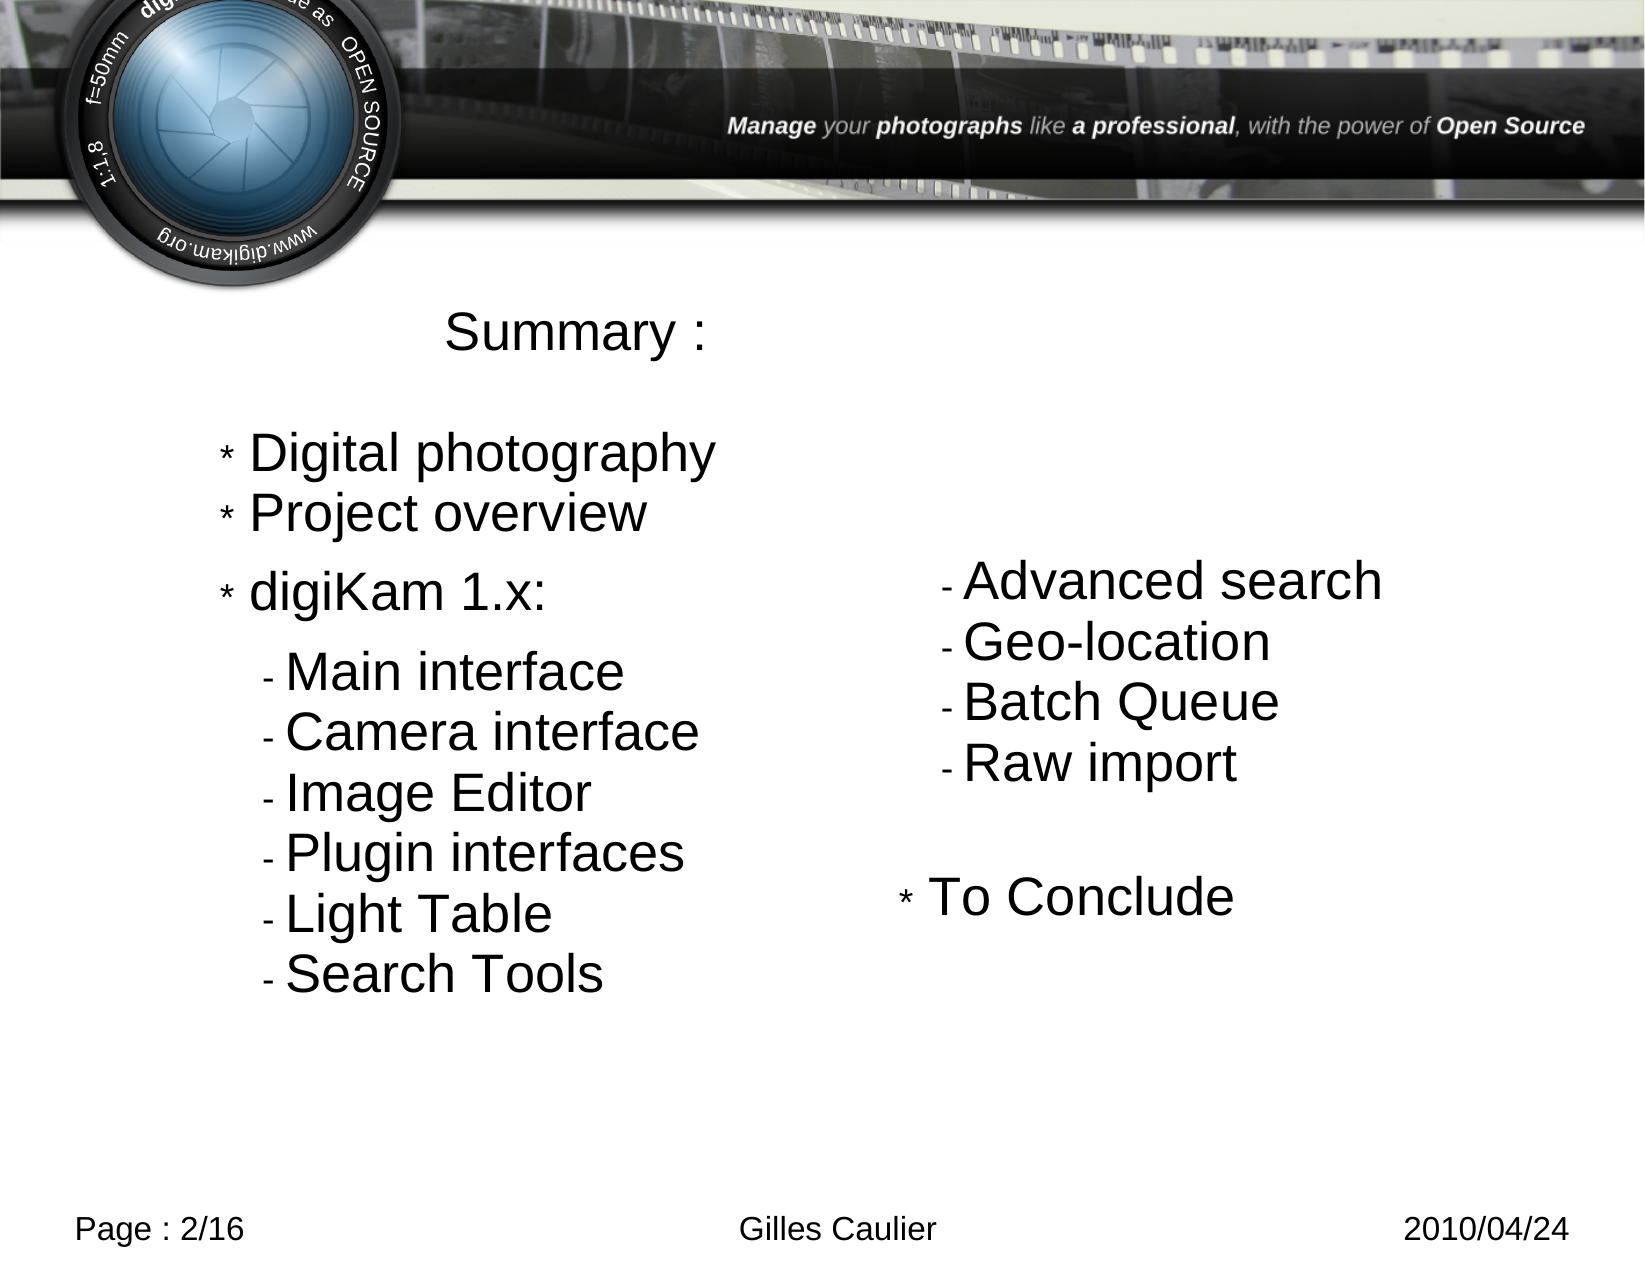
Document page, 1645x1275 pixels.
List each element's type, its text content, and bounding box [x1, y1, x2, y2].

text_box Page : <numéro>/16 Gilles Caulier 2010/04/24 [21, 1207, 1623, 1251]
text_box - Advanced search - Geo-location - Batch Queue - Raw import * To Conclude [821, 325, 1475, 1162]
subtitle Summary : * Digital photography * Project overview * digiKam 1.x: - Main interface - Camera interface - Image Editor - Plugin interfaces - Light Table - Search Tools [142, 285, 975, 1142]
picture [0, 0, 1645, 296]
